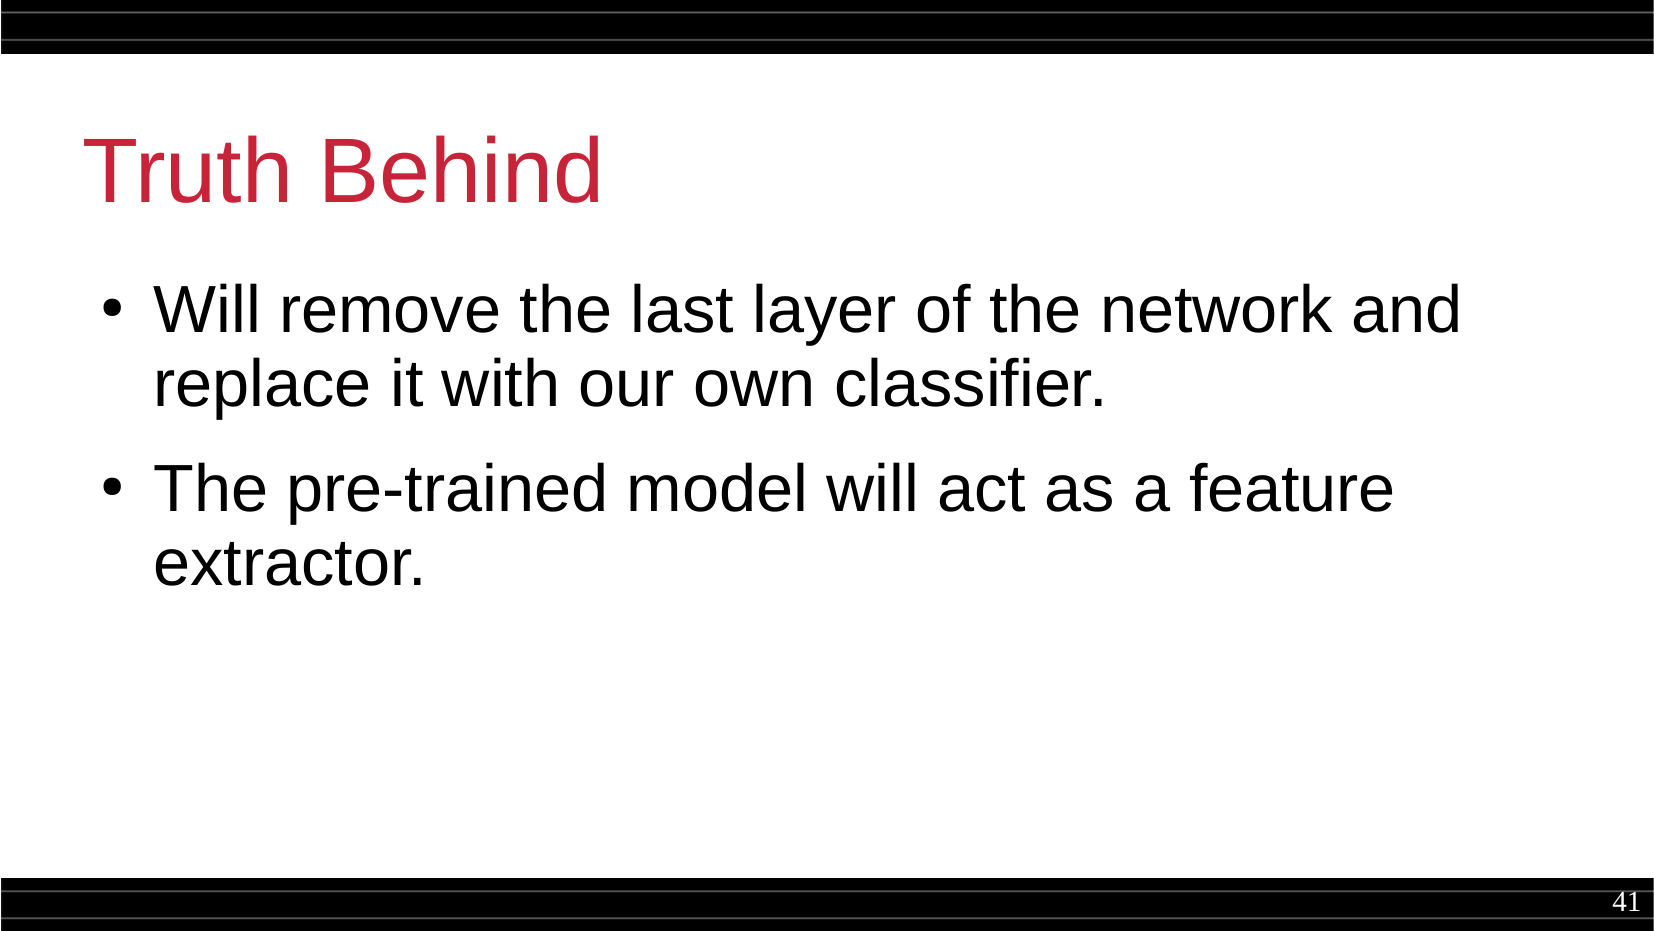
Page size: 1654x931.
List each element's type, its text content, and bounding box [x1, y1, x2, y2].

list Will remove the last layer of the network and replace it with our own classifier. The pre-trained model will act as a feature extractor. [82, 271, 1571, 758]
title Truth Behind [82, 92, 1571, 249]
picture [1, 0, 1654, 54]
picture [1, 878, 1654, 931]
